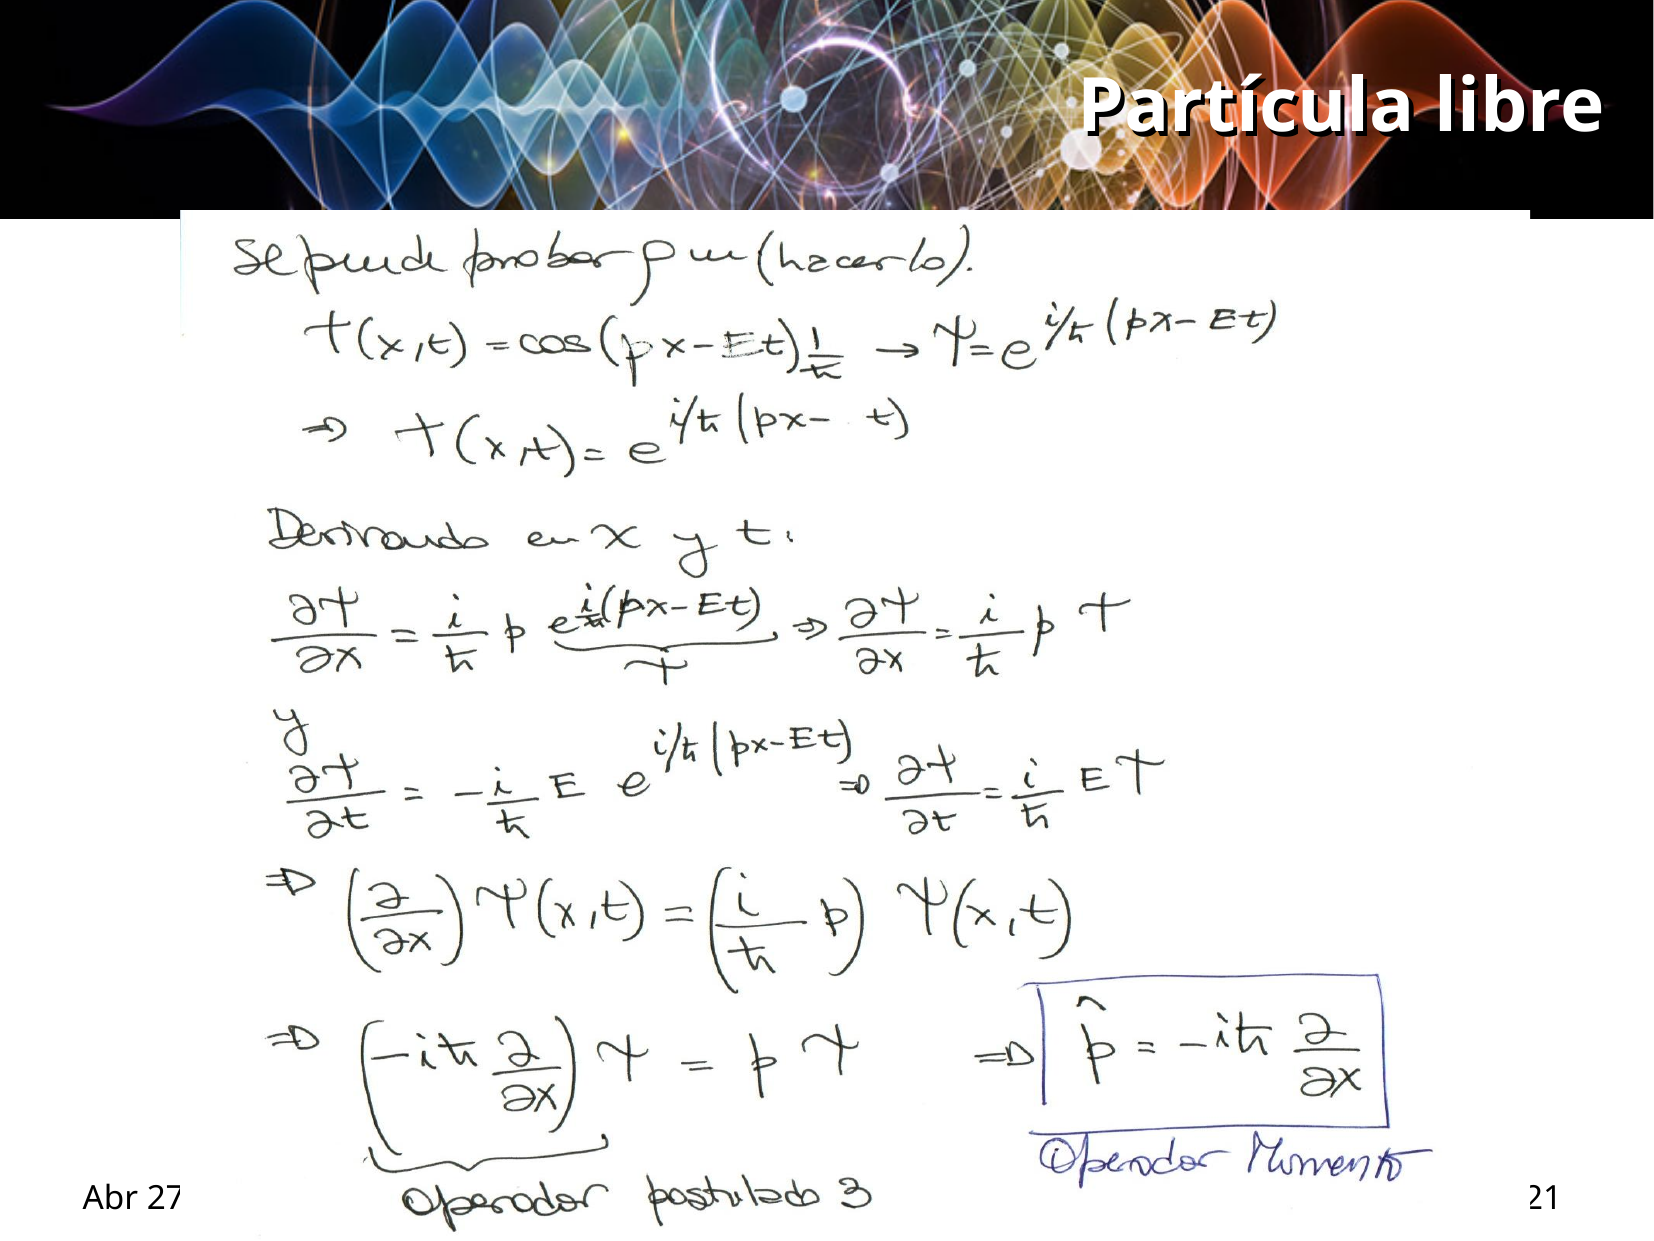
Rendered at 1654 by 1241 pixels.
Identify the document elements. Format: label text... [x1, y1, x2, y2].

title Partícula libre [45, 15, 1606, 191]
picture [0, 0, 1654, 1240]
